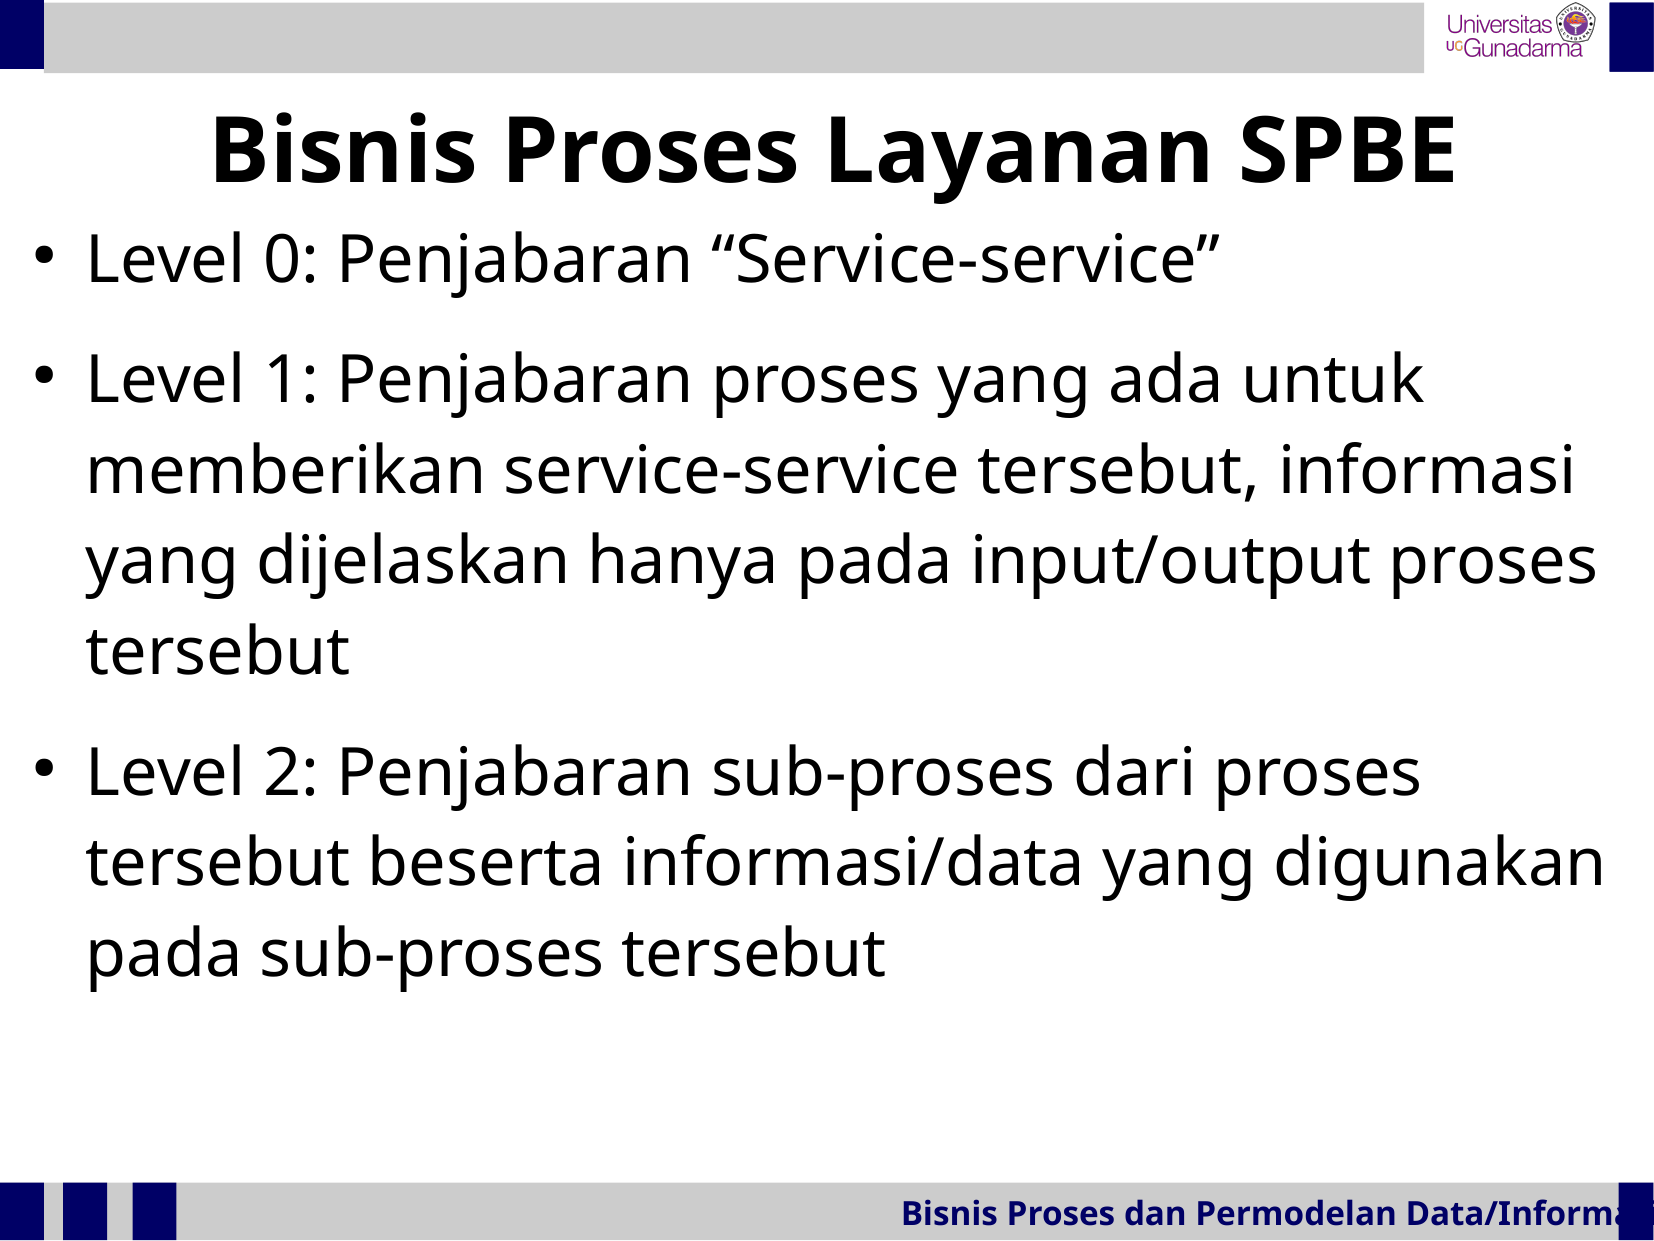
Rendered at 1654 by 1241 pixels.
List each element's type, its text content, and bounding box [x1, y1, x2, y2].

picture [1437, 2, 1610, 62]
list Level 0: Penjabaran “Service-service” Level 1: Penjabaran proses yang ada untuk memberikan service-service tersebut, informasi yang dijelaskan hanya pada input/output proses tersebut Level 2: Penjabaran sub-proses dari proses tersebut beserta informasi/data yang digunakan pada sub-proses tersebut [14, 210, 1630, 1171]
title Bisnis Proses Layanan SPBE [78, 84, 1592, 210]
